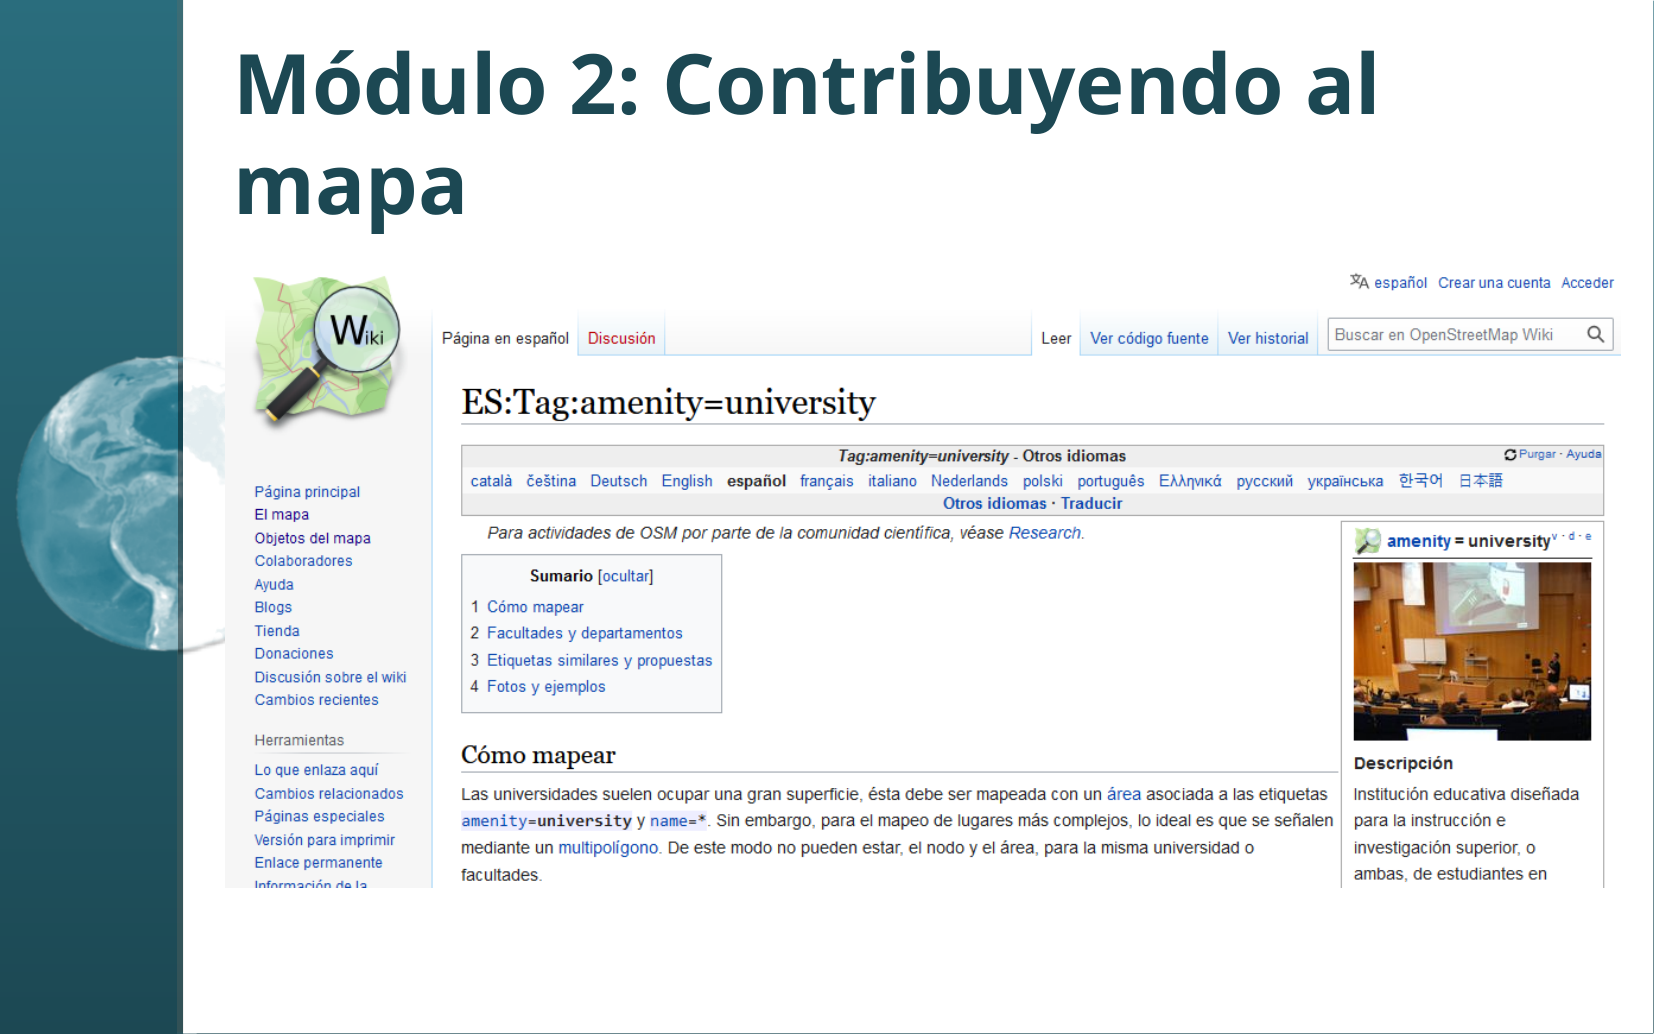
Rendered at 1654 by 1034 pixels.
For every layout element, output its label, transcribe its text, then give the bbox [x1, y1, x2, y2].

picture [2, 269, 1621, 888]
title Módulo 2: Contribuyendo al mapa [218, 45, 1576, 218]
